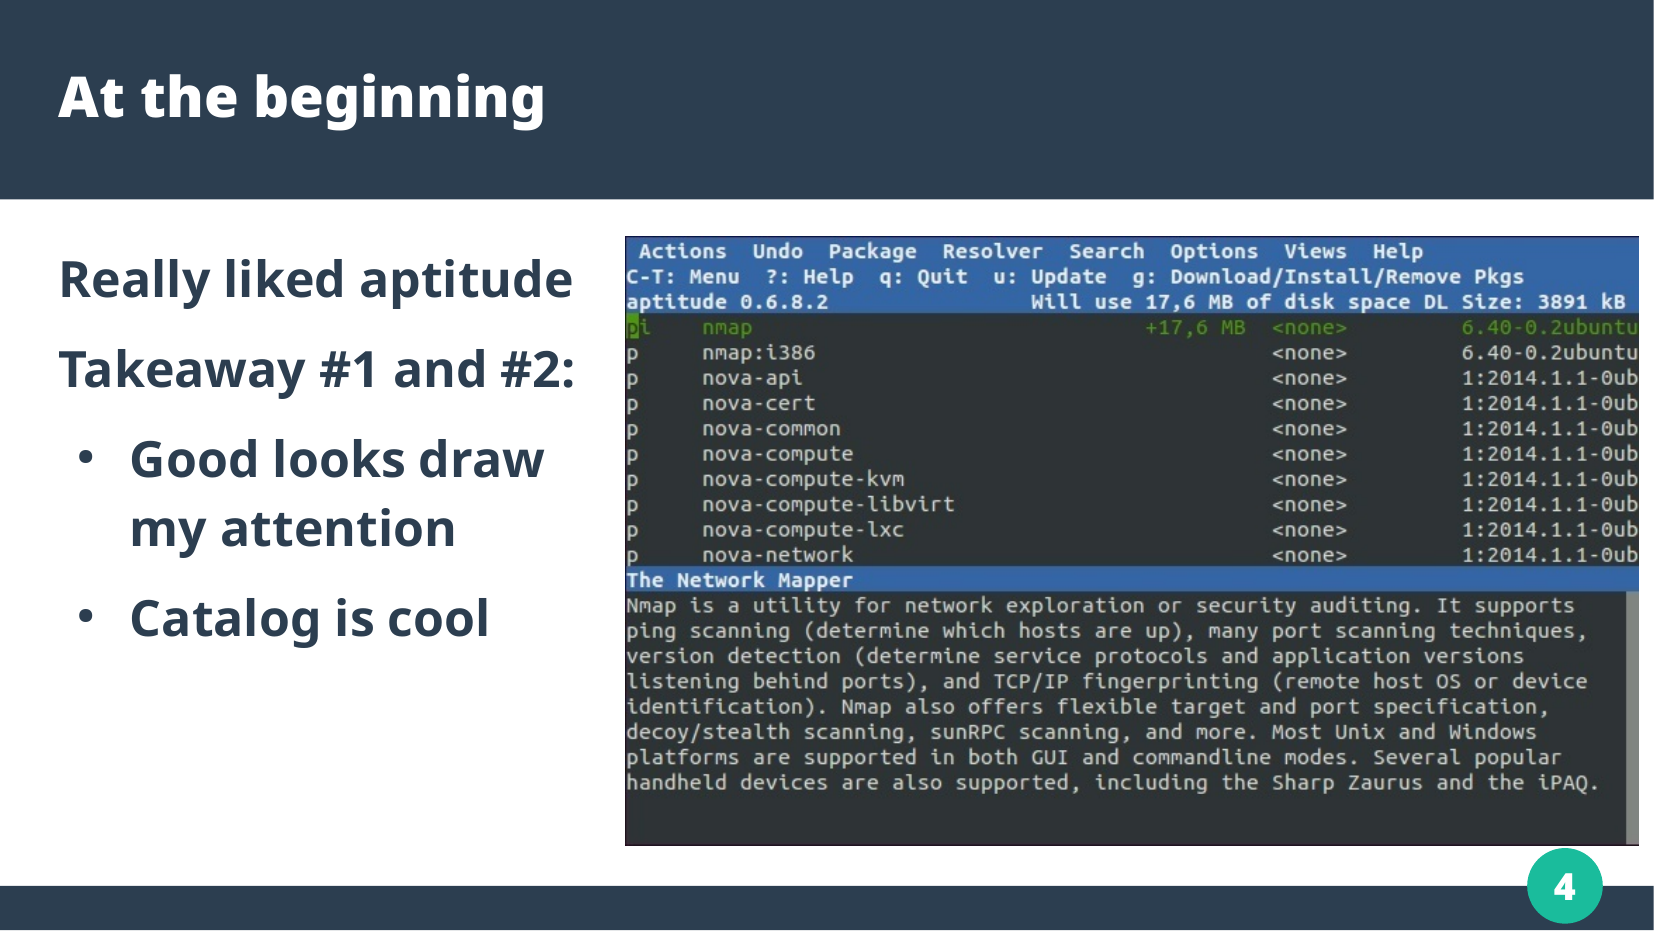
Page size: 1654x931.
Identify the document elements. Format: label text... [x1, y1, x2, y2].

list Really liked aptitude Takeaway #1 and #2: Good looks draw my attention Catalog is cool [59, 243, 601, 864]
picture [625, 236, 1639, 846]
title At the beginning [59, 37, 1595, 155]
